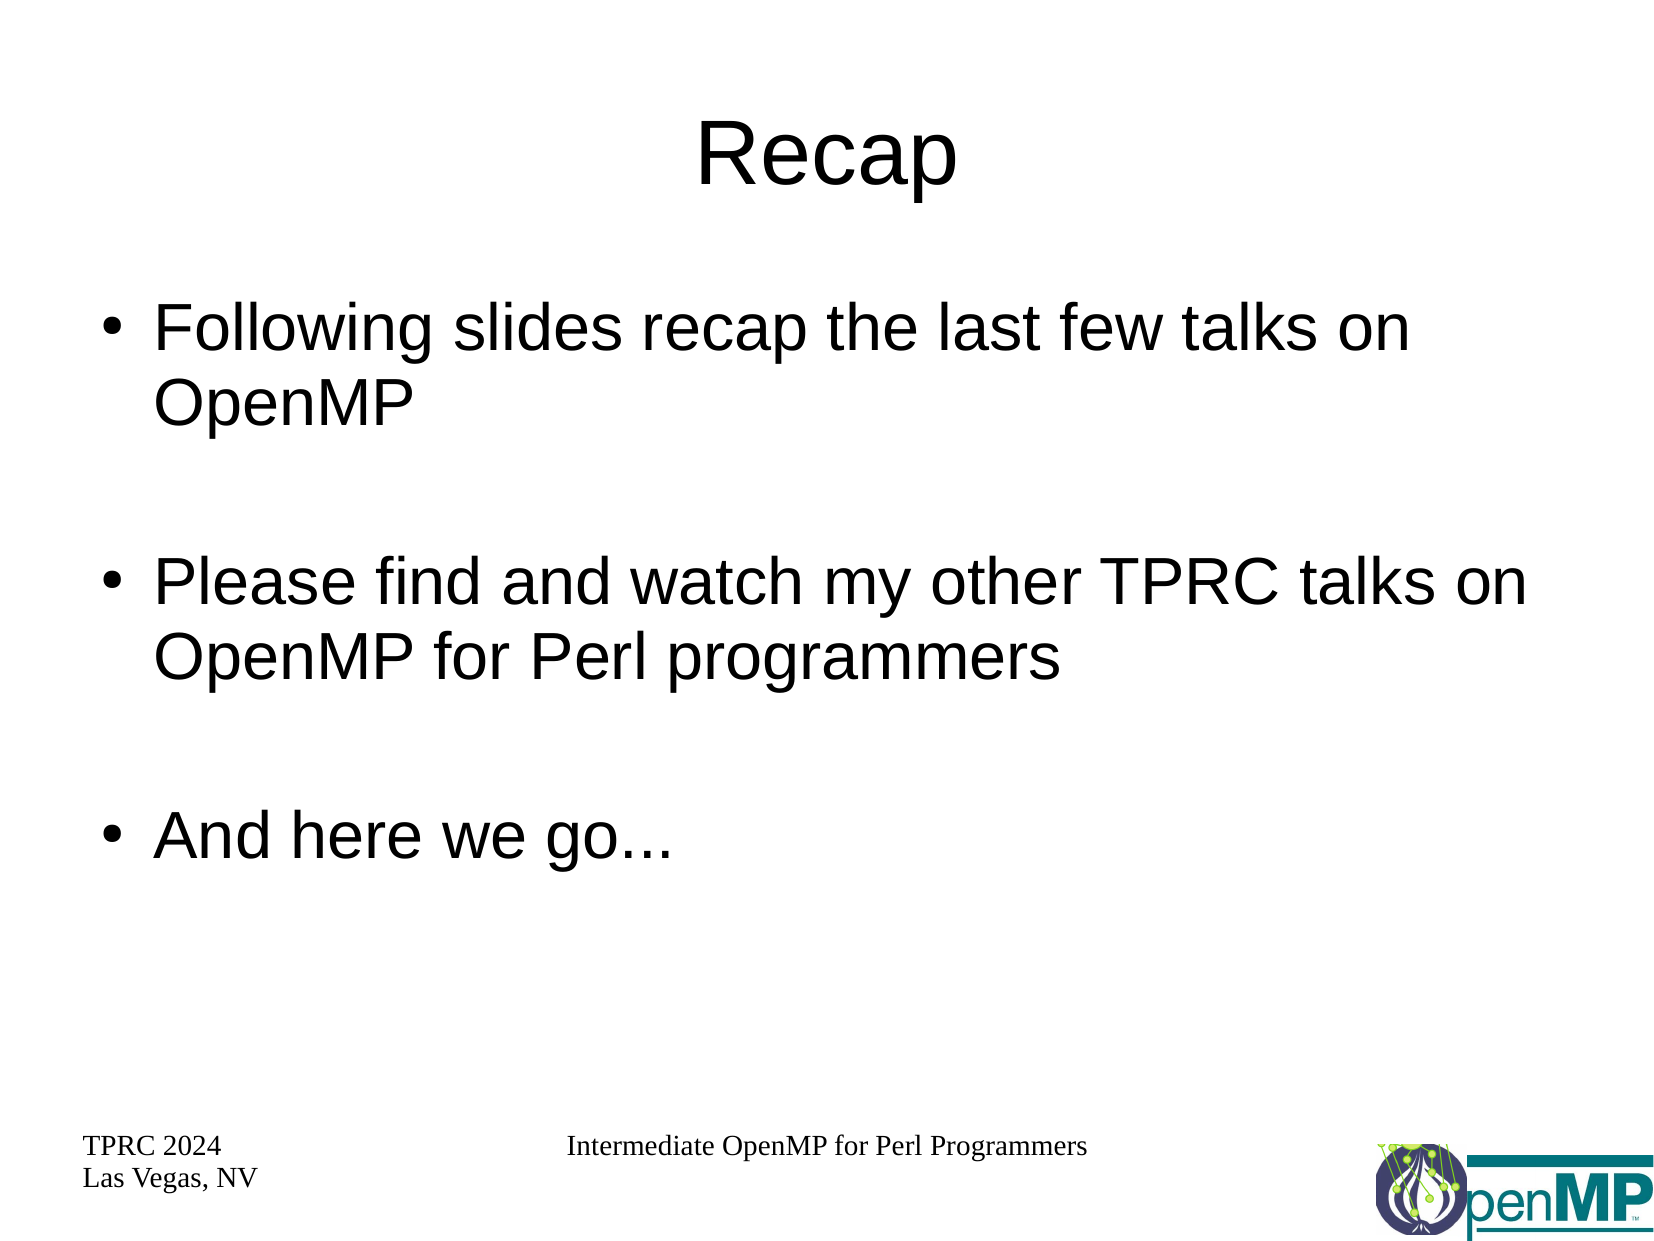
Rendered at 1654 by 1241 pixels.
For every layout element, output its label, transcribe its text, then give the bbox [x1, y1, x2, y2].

title Recap [82, 49, 1571, 257]
list Following slides recap the last few talks on OpenMP Please find and watch my other TPRC talks on OpenMP for Perl programmers And here we go... [82, 290, 1571, 1109]
picture [1376, 1144, 1654, 1241]
